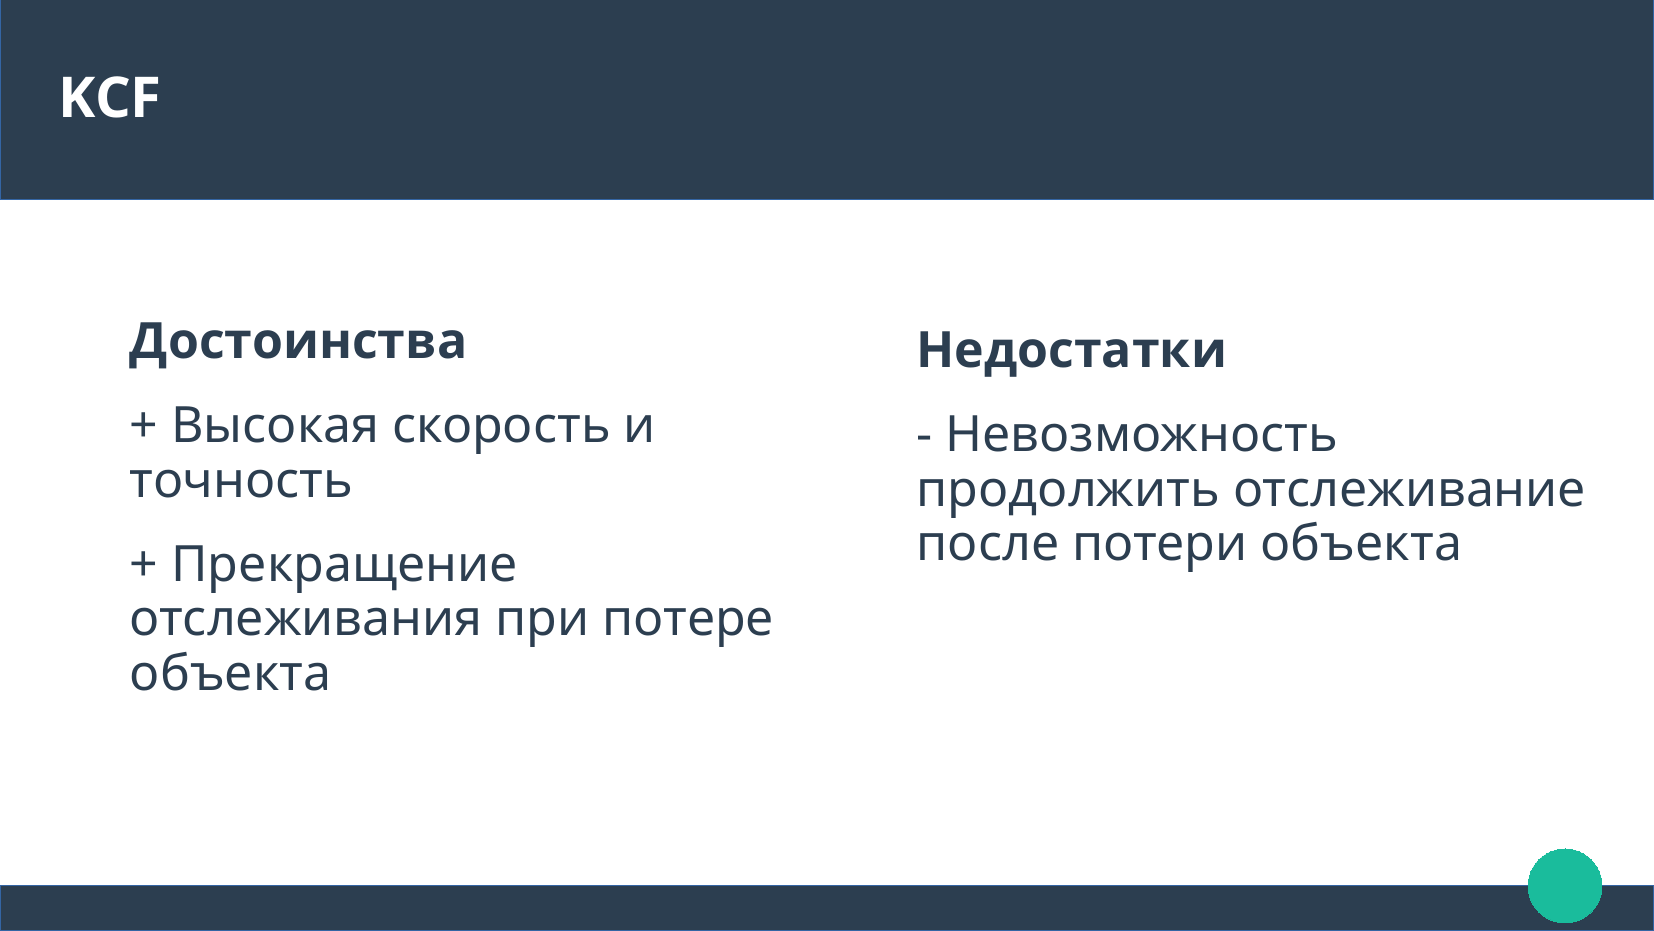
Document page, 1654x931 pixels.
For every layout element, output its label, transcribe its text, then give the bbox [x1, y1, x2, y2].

list Недостатки - Невозможность продолжить отслеживание после потери объекта [845, 243, 1596, 864]
list Достоинства + Высокая скорость и точность + Прекращение отслеживания при потере объекта [59, 243, 809, 864]
title KCF [59, 37, 1595, 155]
